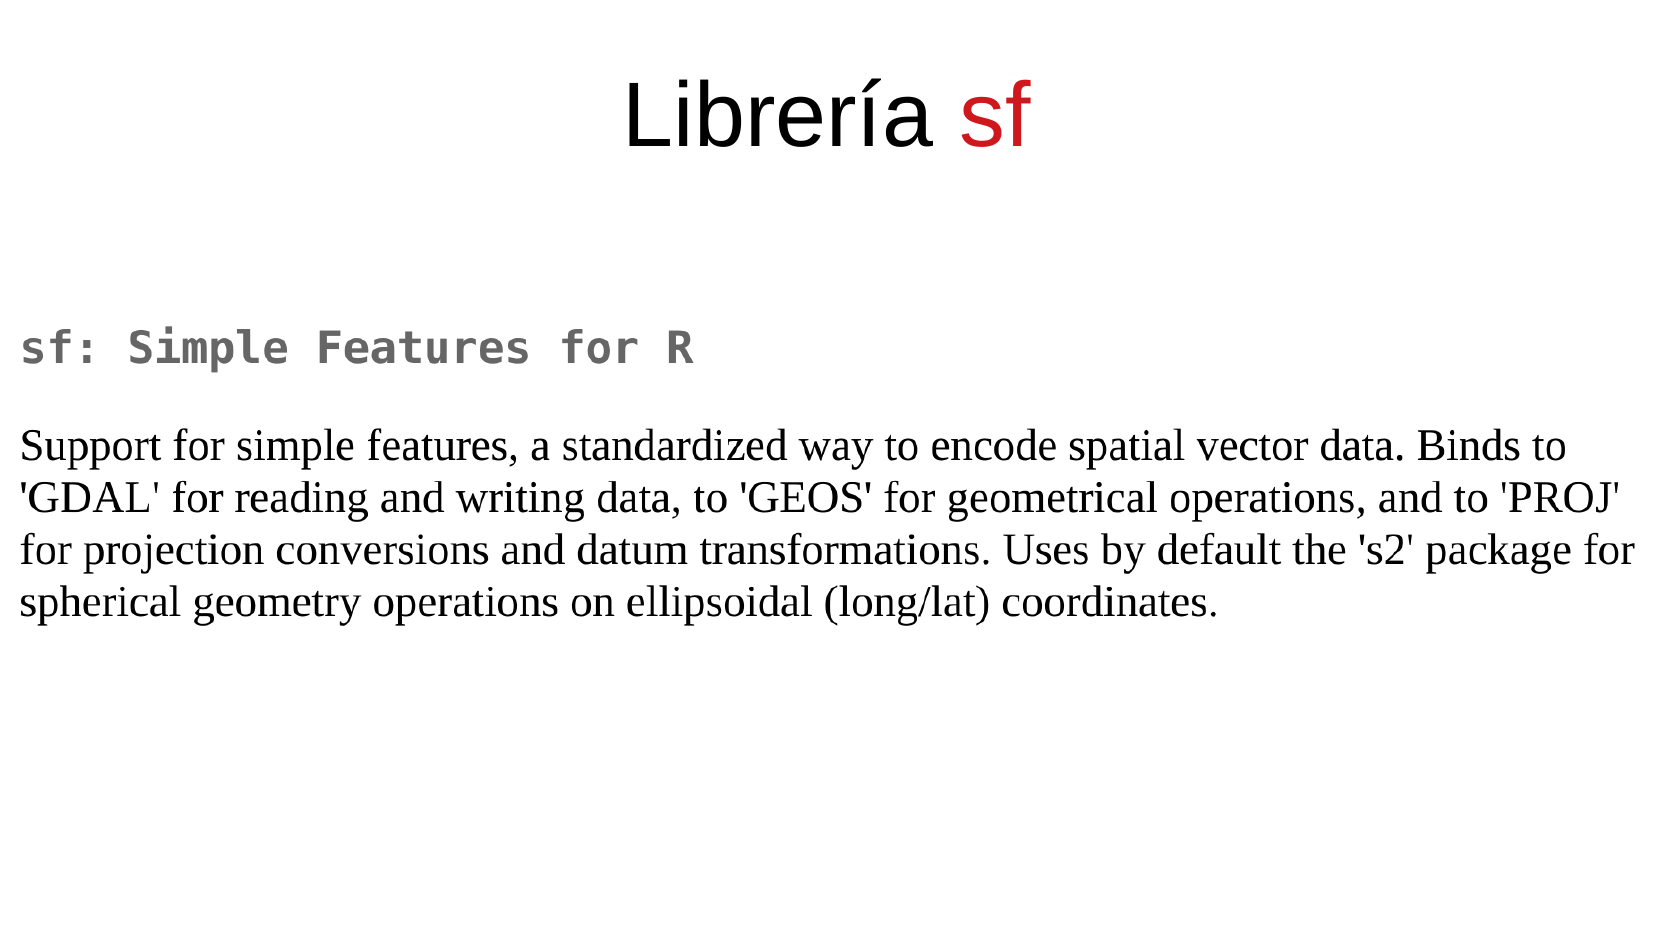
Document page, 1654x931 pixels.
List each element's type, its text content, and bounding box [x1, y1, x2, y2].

title Librería sf [82, 37, 1571, 193]
picture [3, 305, 1654, 640]
